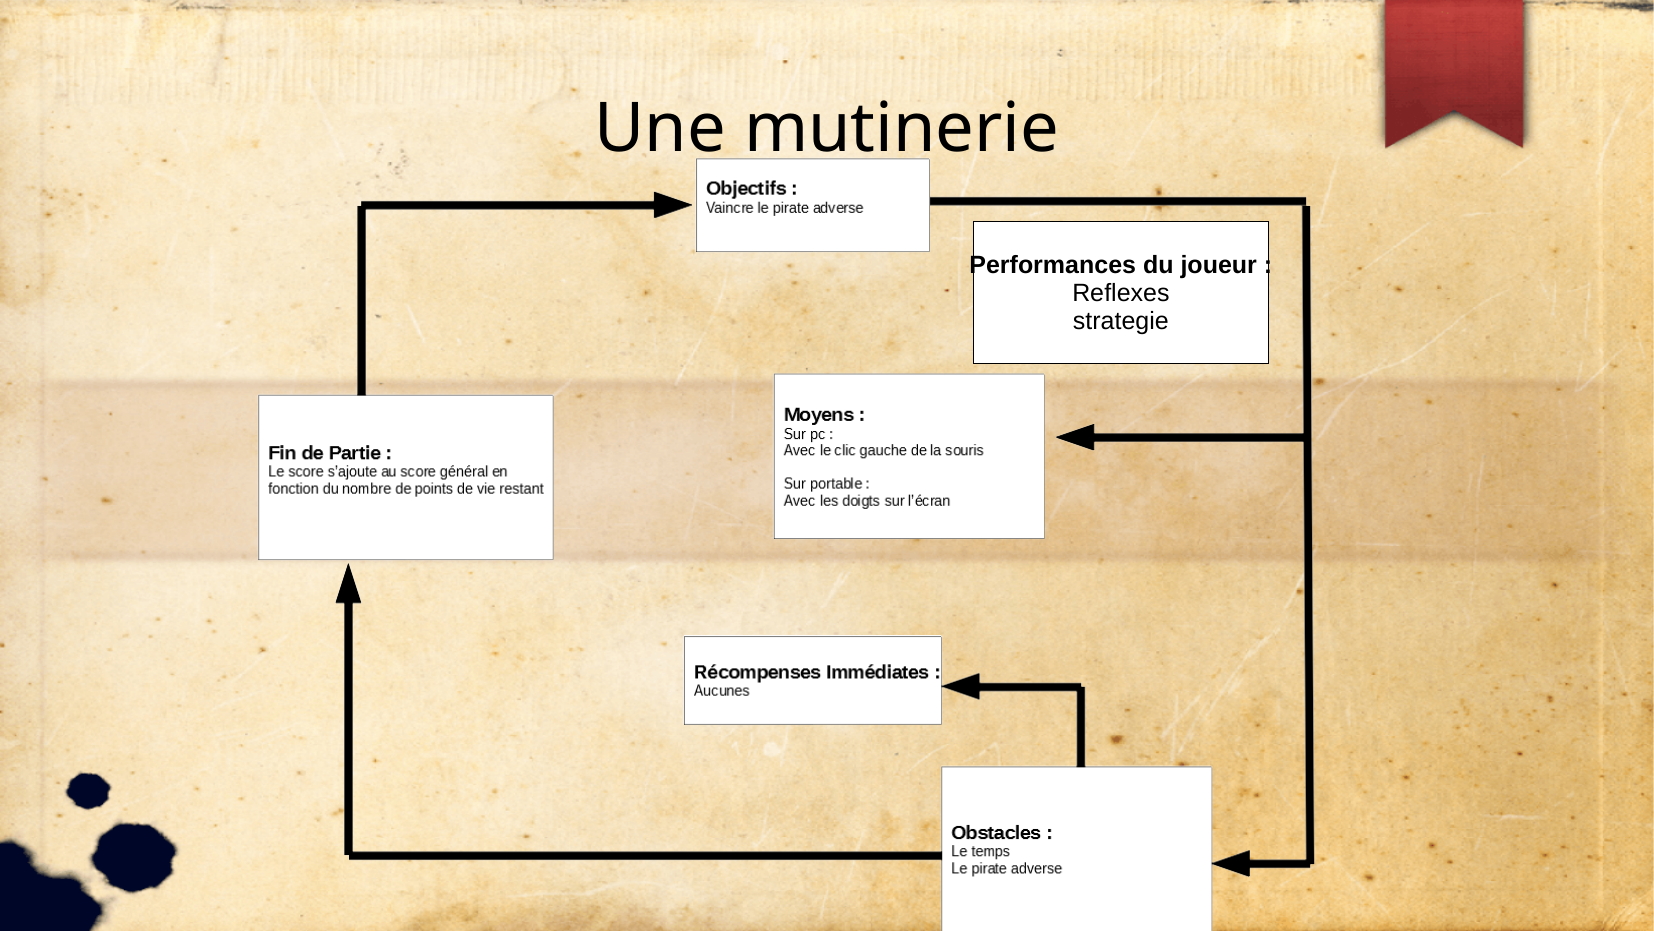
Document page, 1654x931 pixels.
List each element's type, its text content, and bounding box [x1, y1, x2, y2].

picture [0, 0, 1654, 931]
title Une mutinerie [82, 47, 1572, 203]
